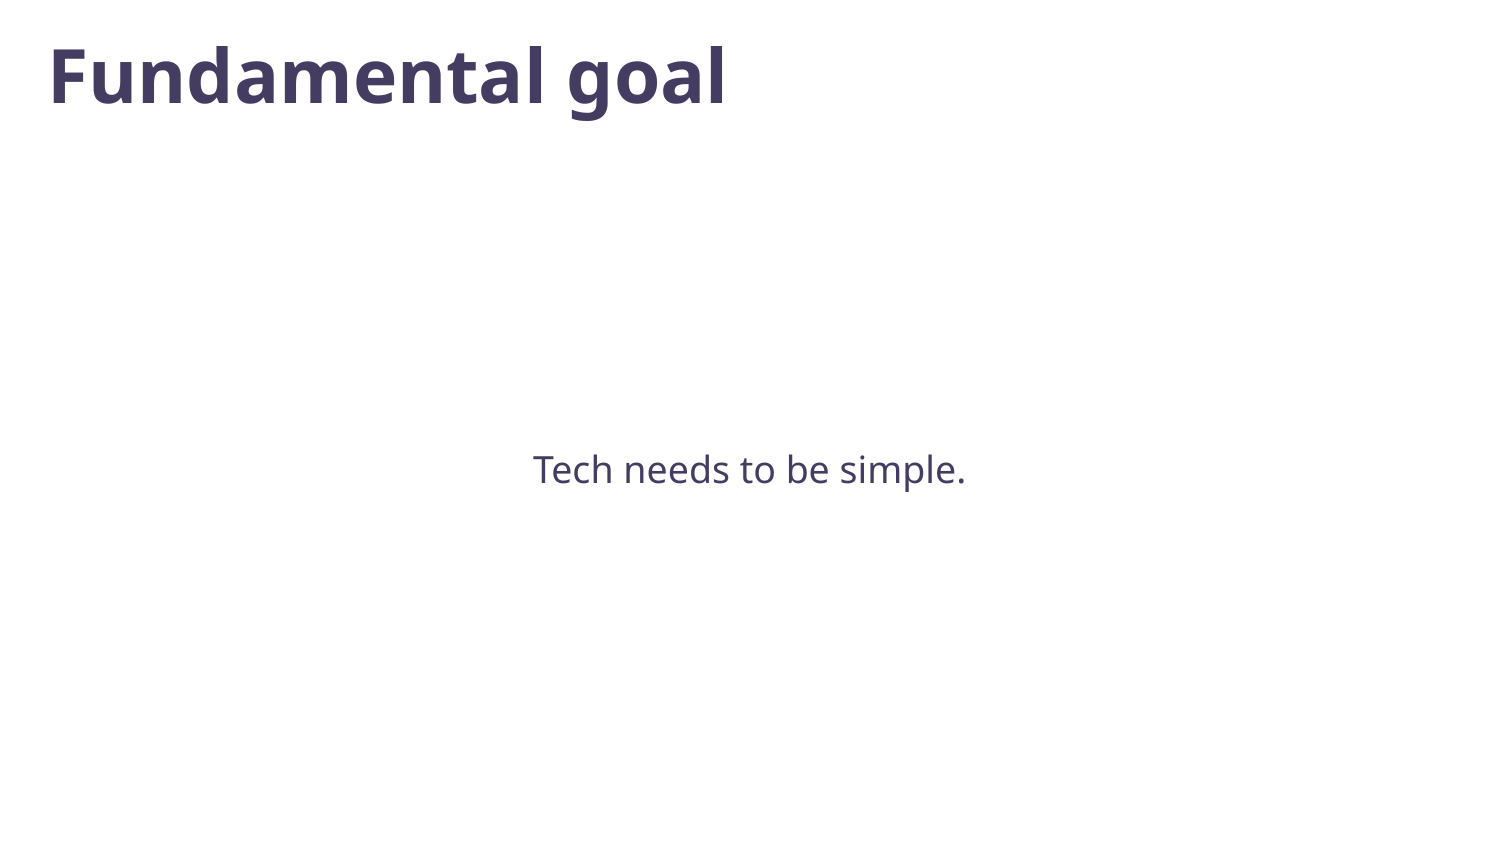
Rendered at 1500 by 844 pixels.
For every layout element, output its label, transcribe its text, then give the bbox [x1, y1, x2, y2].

title Fundamental goal [32, 13, 1469, 128]
list Tech needs to be simple. [123, 164, 1376, 766]
